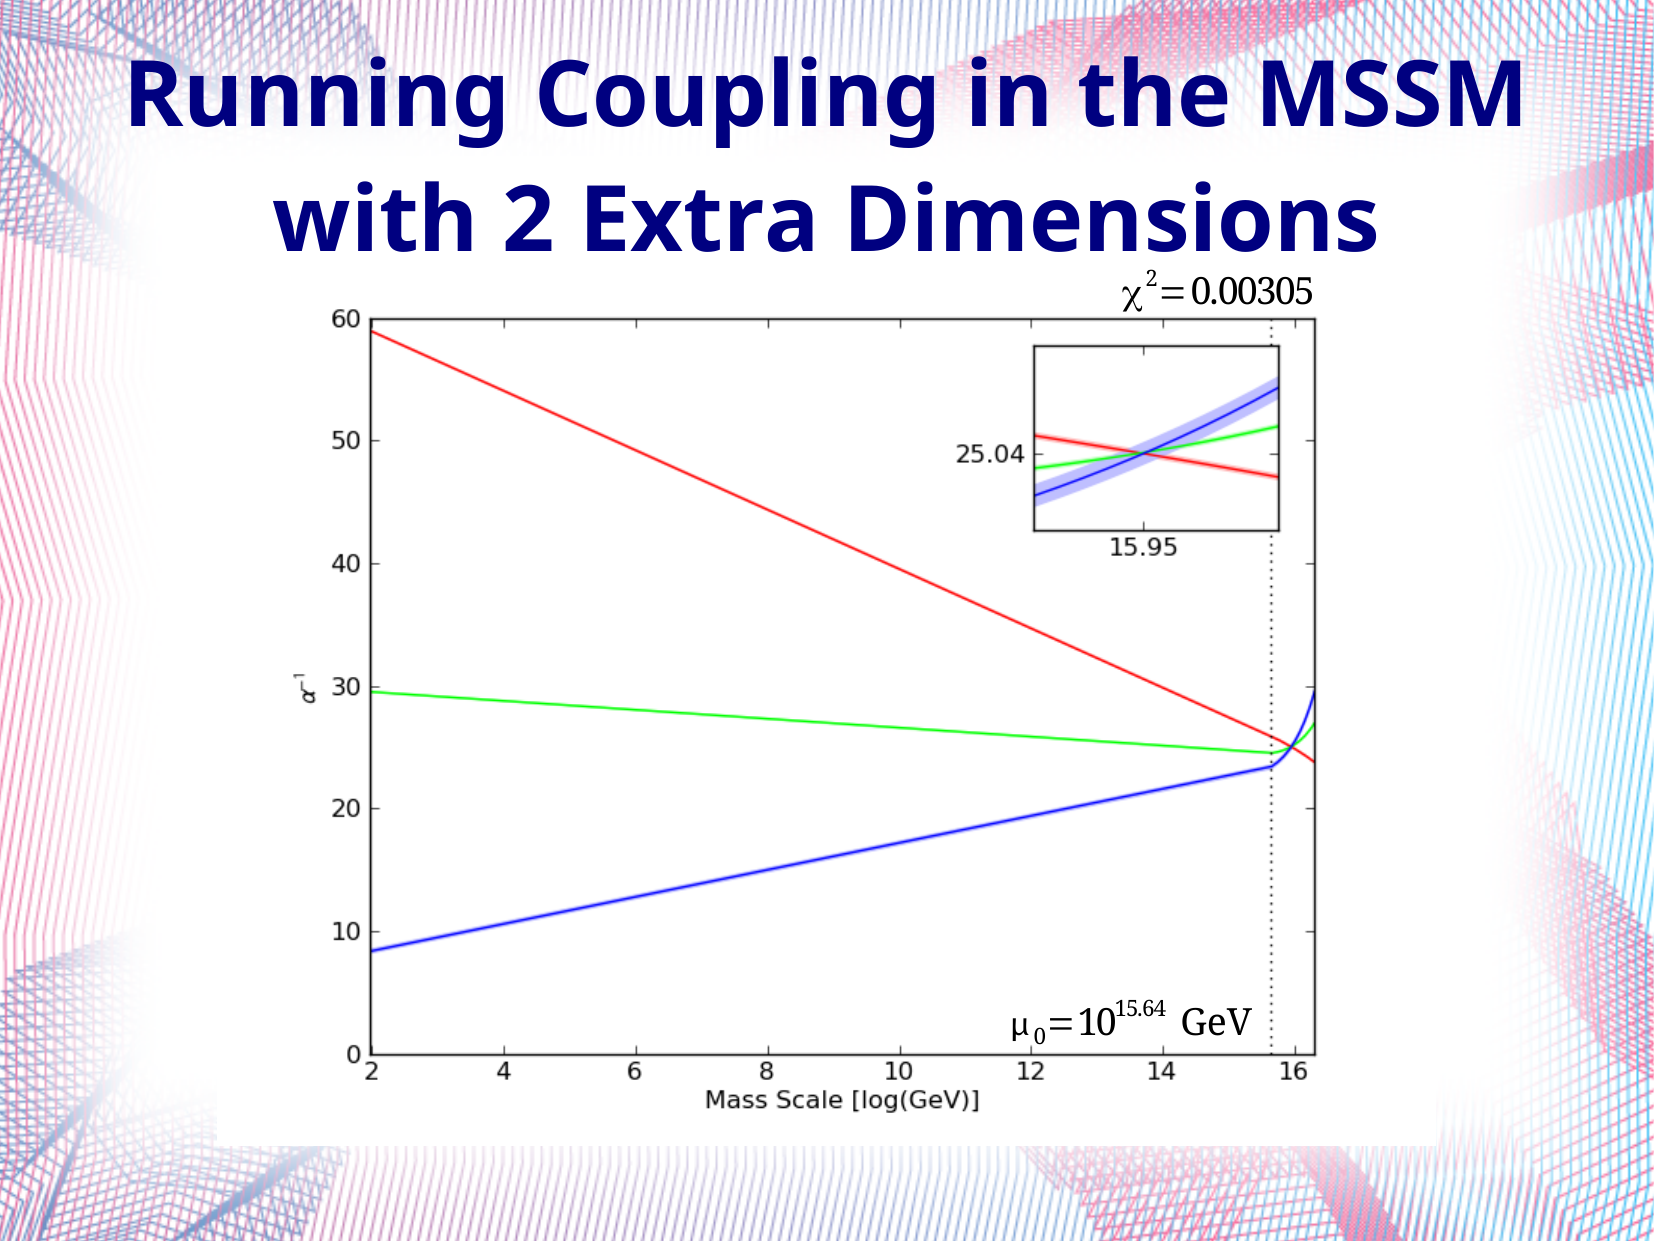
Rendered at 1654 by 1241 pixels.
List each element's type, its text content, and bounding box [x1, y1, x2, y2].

picture [0, 0, 1654, 1241]
chart [1003, 996, 1256, 1052]
chart [1115, 265, 1318, 316]
title Running Coupling in the MSSM with 2 Extra Dimensions [82, 49, 1571, 257]
